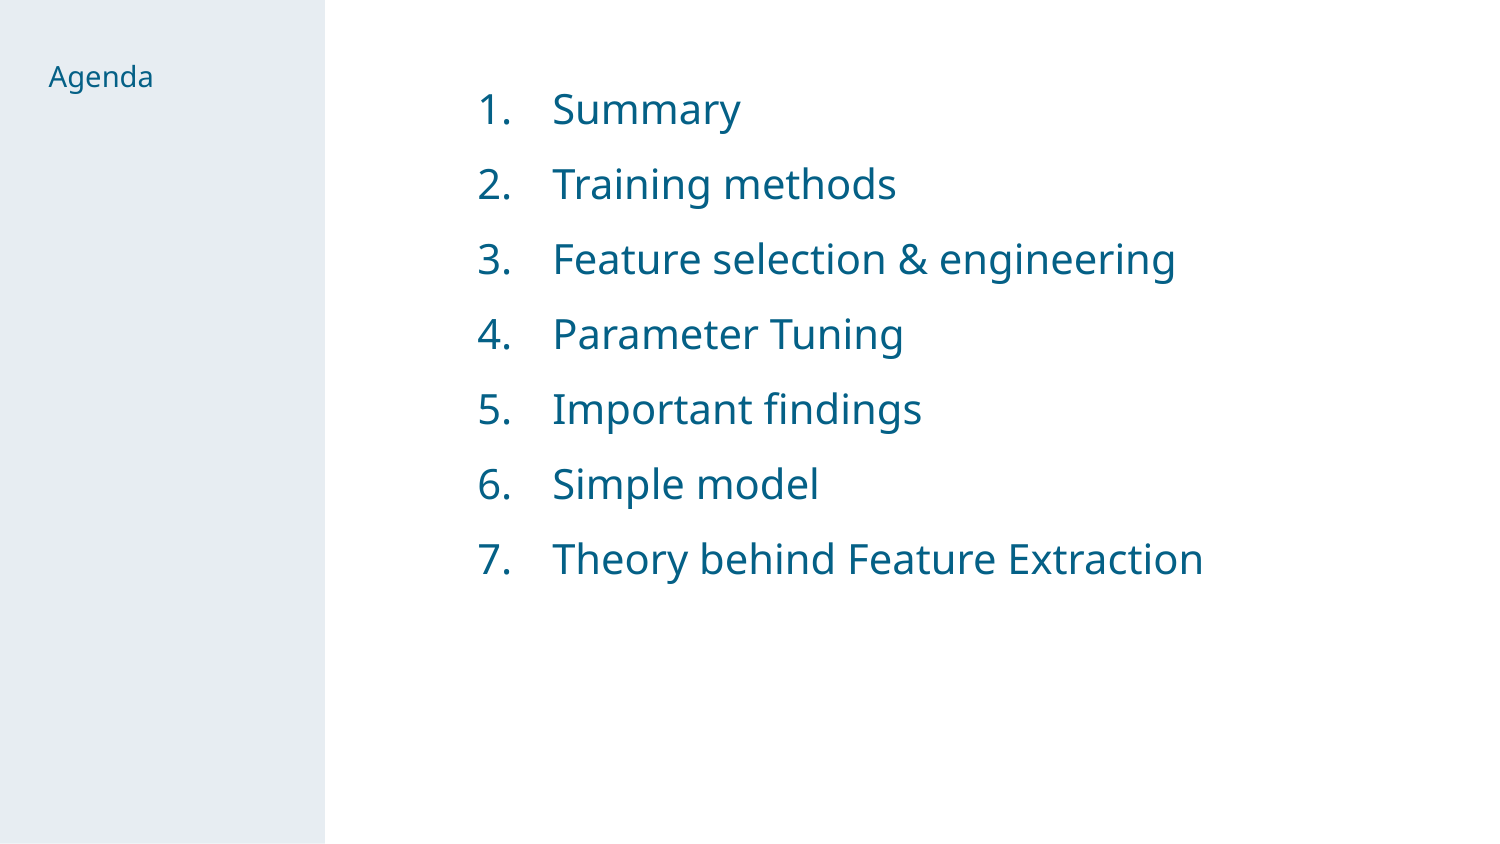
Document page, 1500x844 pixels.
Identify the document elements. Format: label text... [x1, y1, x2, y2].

text_box Summary Training methods Feature selection & engineering Parameter Tuning Important findings Simple model Theory behind Feature Extraction [462, 50, 1400, 591]
text_box [0, 0, 325, 844]
text_box Agenda [33, 50, 292, 101]
